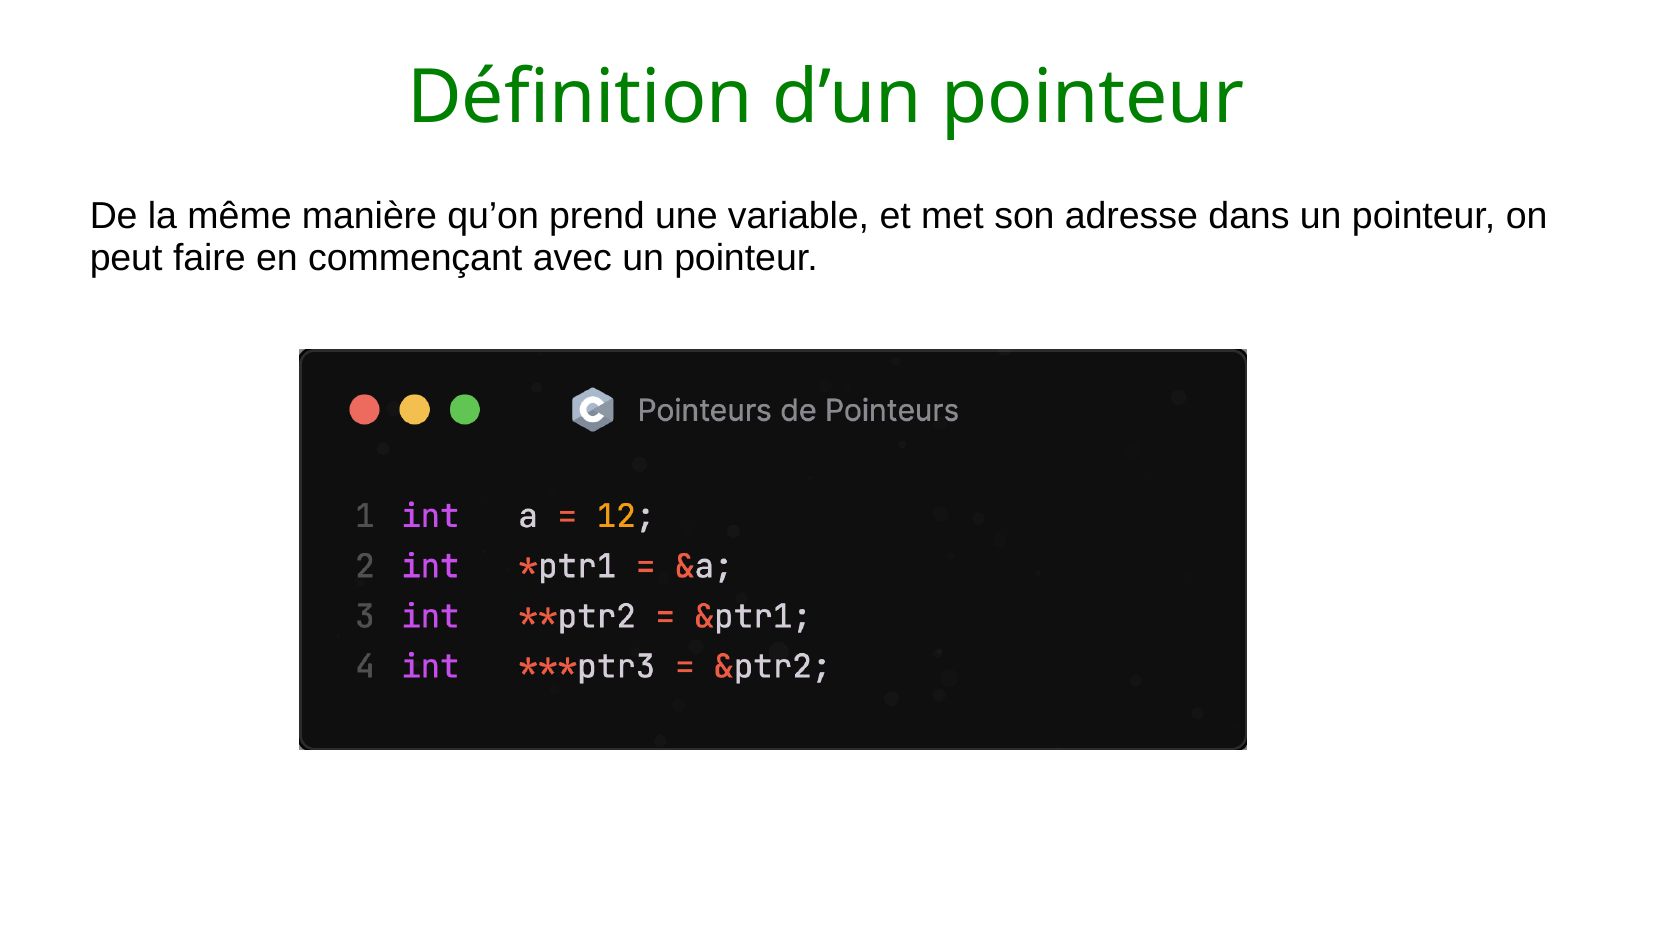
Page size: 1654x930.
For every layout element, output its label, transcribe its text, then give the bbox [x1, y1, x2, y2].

title Définition d’un pointeur [82, 37, 1571, 150]
text_box De la même manière qu’on prend une variable, et met son adresse dans un pointeur, on peut faire en commençant avec un pointeur. [74, 187, 1575, 863]
picture [299, 349, 1247, 750]
